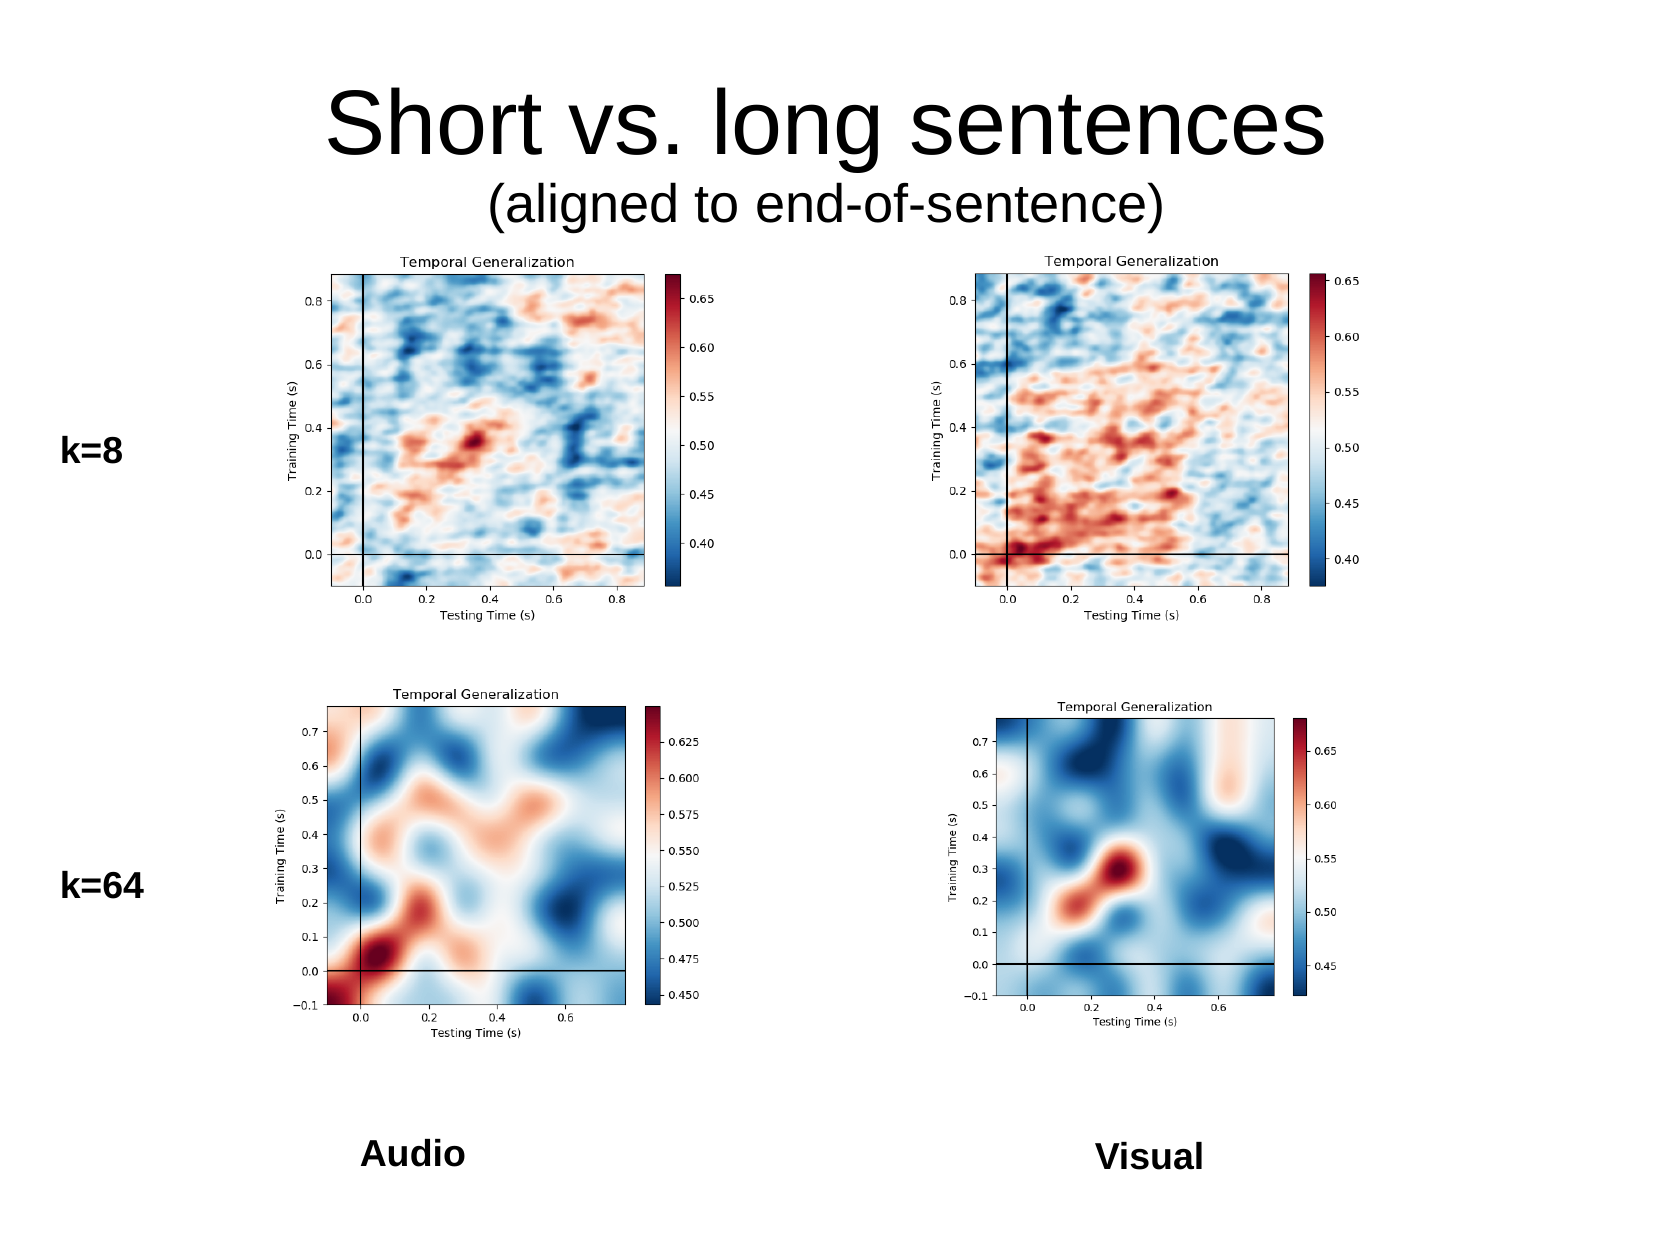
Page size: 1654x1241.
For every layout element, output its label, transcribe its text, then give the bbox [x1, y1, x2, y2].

picture [240, 659, 756, 1047]
picture [884, 257, 1426, 631]
text_box Audio [345, 1125, 646, 1182]
text_box Visual [1080, 1128, 1381, 1186]
picture [915, 674, 1396, 1036]
picture [240, 257, 781, 631]
text_box k=64 [45, 857, 240, 914]
title Short vs. long sentences (aligned to end-of-sentence) [82, 49, 1571, 257]
text_box k=8 [45, 422, 346, 479]
